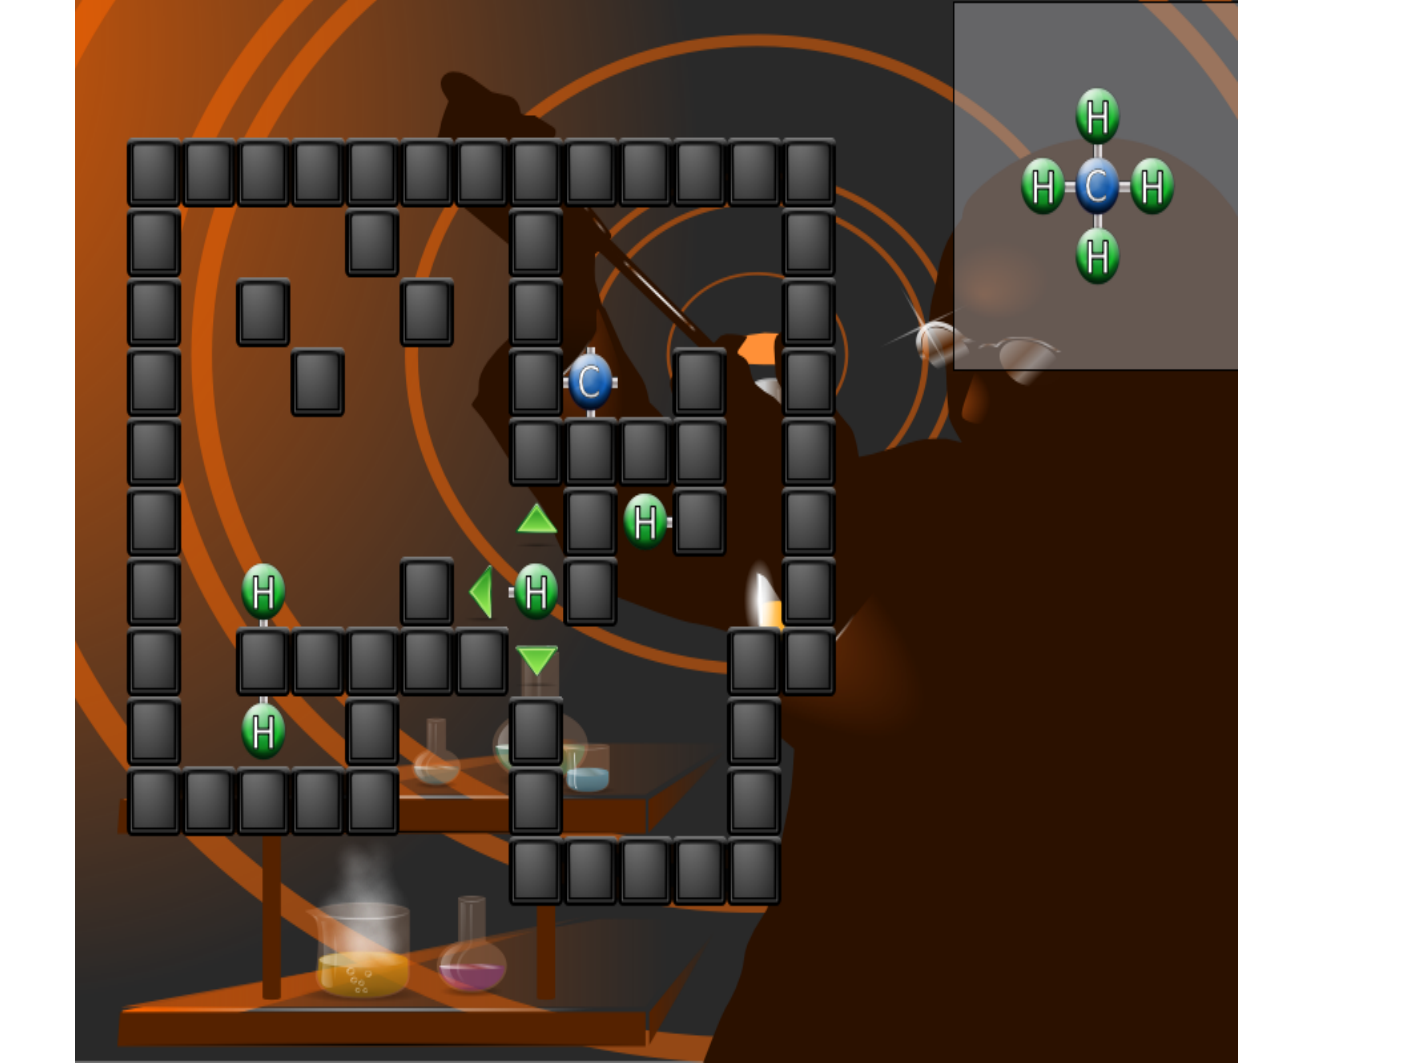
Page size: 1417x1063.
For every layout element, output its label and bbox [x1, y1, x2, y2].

picture [75, 0, 1238, 1063]
